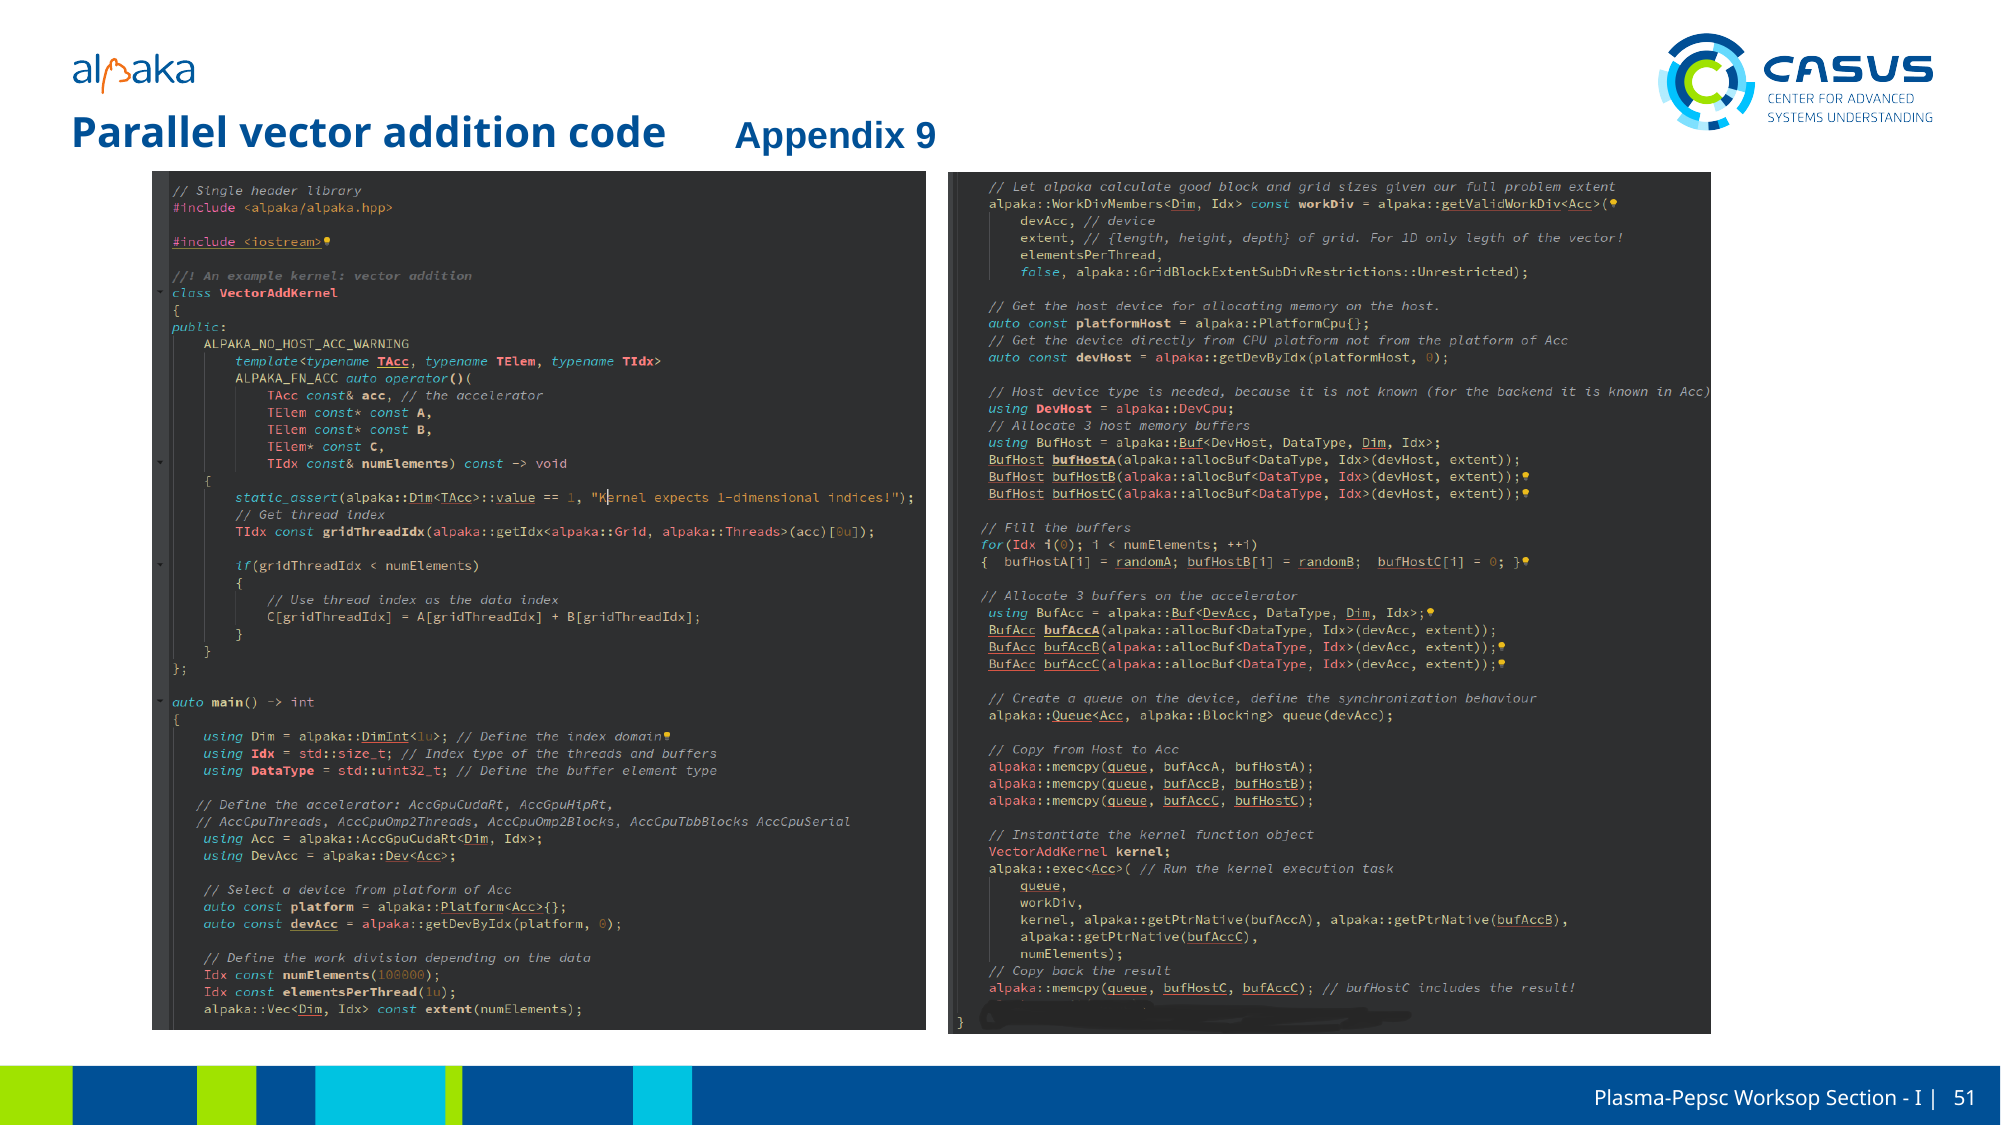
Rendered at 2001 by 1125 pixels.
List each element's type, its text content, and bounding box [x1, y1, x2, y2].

picture [1658, 33, 1933, 131]
text_box Appendix 9 [719, 107, 1016, 207]
picture [948, 172, 1711, 1034]
picture [72, 53, 195, 95]
picture [152, 171, 926, 1030]
title Parallel vector addition code [70, 97, 1619, 166]
